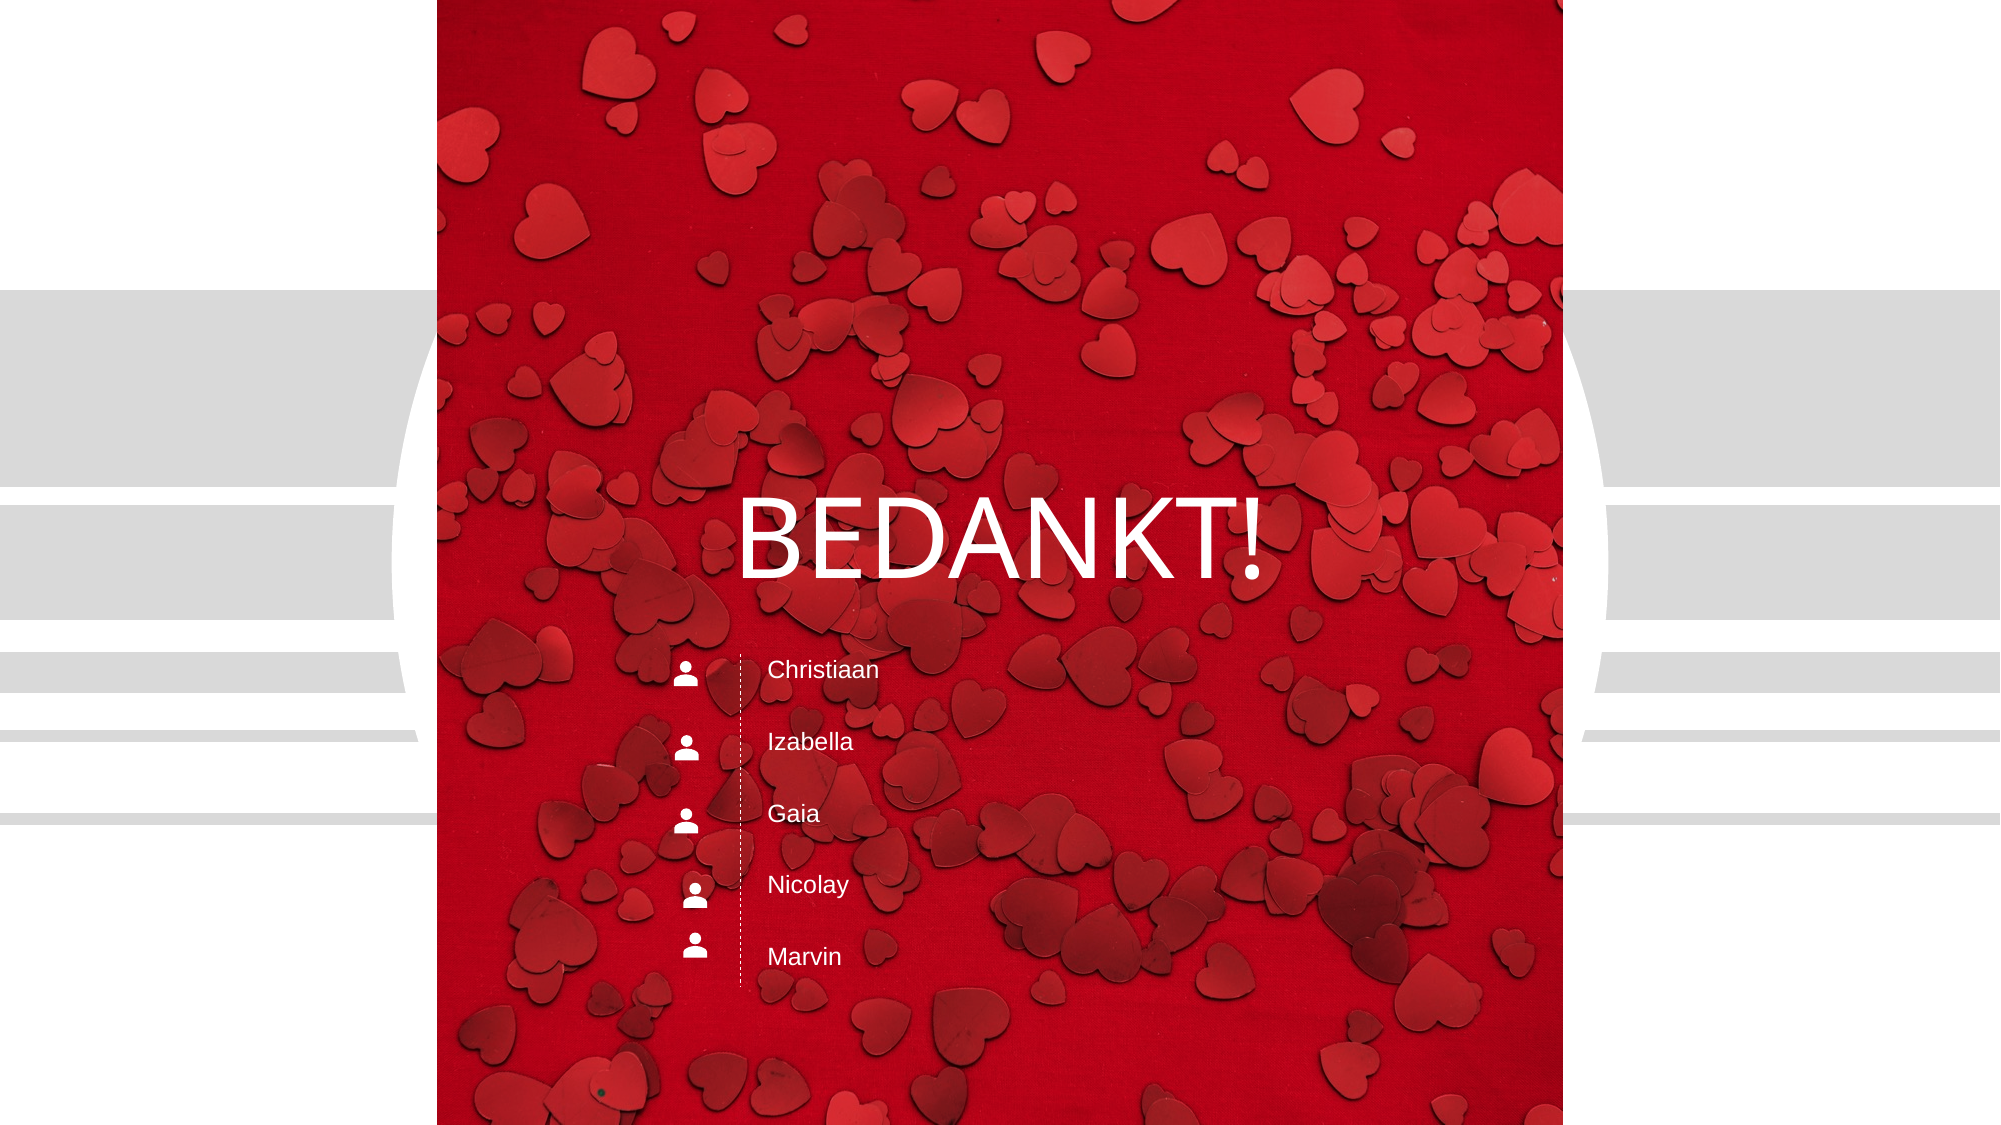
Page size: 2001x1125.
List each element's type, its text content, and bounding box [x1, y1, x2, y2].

list Izabella [767, 725, 1374, 771]
list Nicolay [767, 868, 1374, 915]
picture [437, 0, 1563, 1125]
text_box Christiaan [767, 653, 1374, 700]
title BEDANKT! [513, 184, 1489, 611]
list Gaia [767, 797, 1374, 843]
list Marvin [767, 940, 1374, 986]
